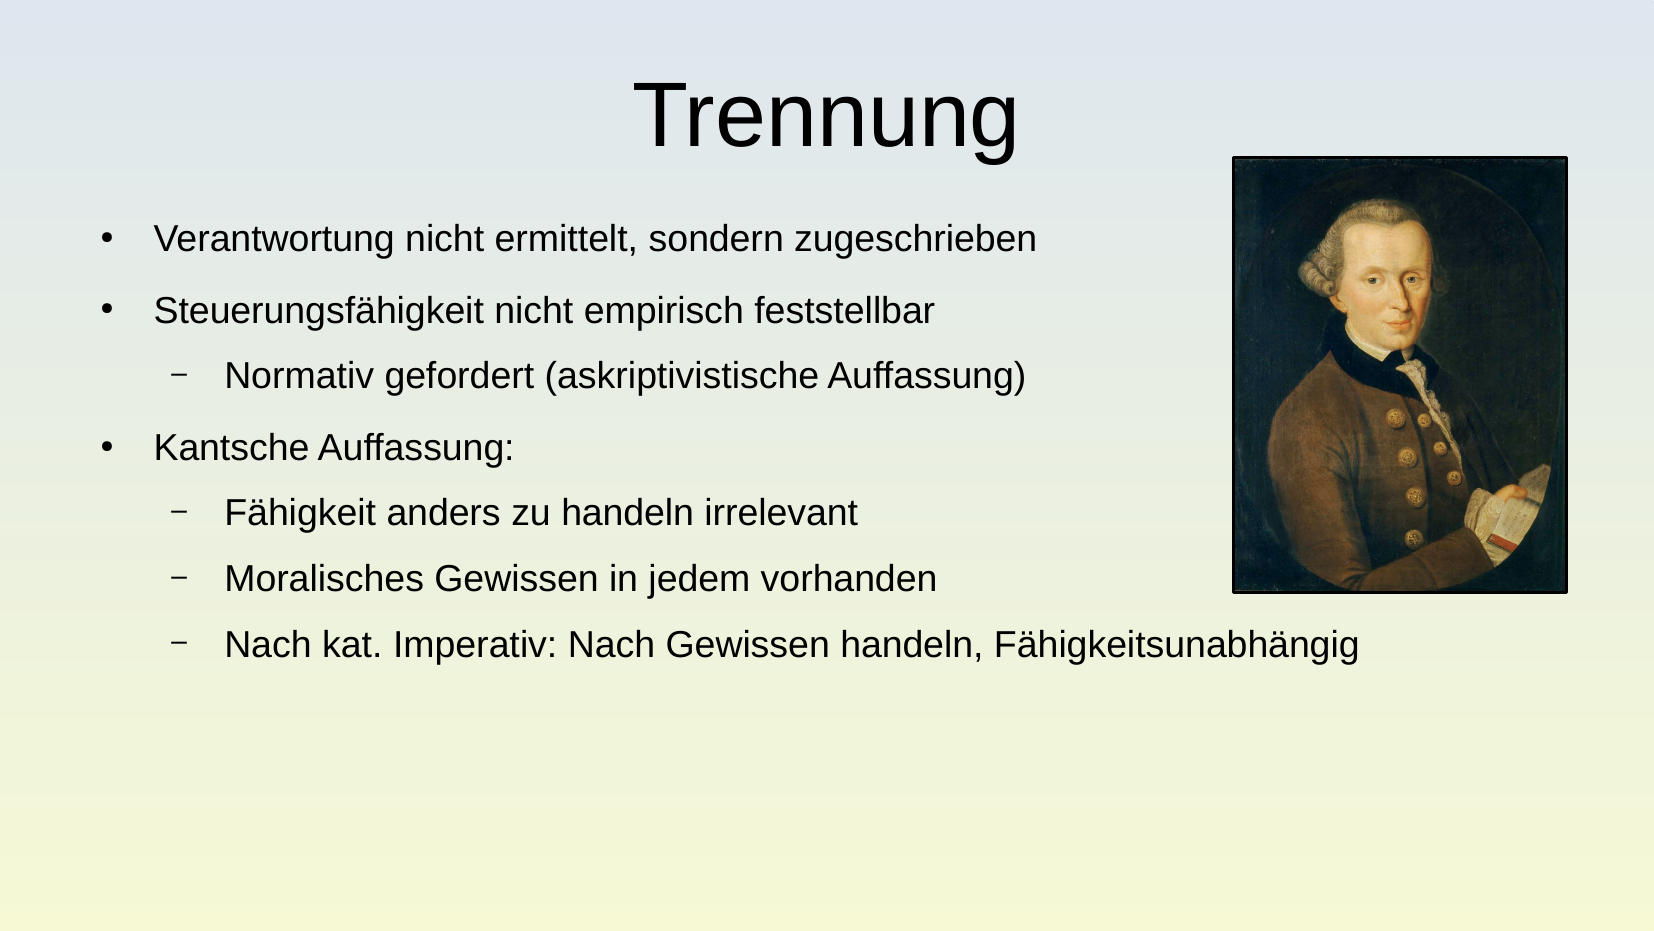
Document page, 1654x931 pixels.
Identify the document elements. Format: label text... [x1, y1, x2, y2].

title Trennung [82, 37, 1571, 193]
picture [1234, 159, 1565, 591]
list Verantwortung nicht ermittelt, sondern zugeschrieben Steuerungsfähigkeit nicht empirisch feststellbar Normativ gefordert (askriptivistische Auffassung) Kantsche Auffassung: Fähigkeit anders zu handeln irrelevant Moralisches Gewissen in jedem vorhanden Nach kat. Imperativ: Nach Gewissen handeln, Fähigkeitsunabhängig [82, 217, 1571, 758]
